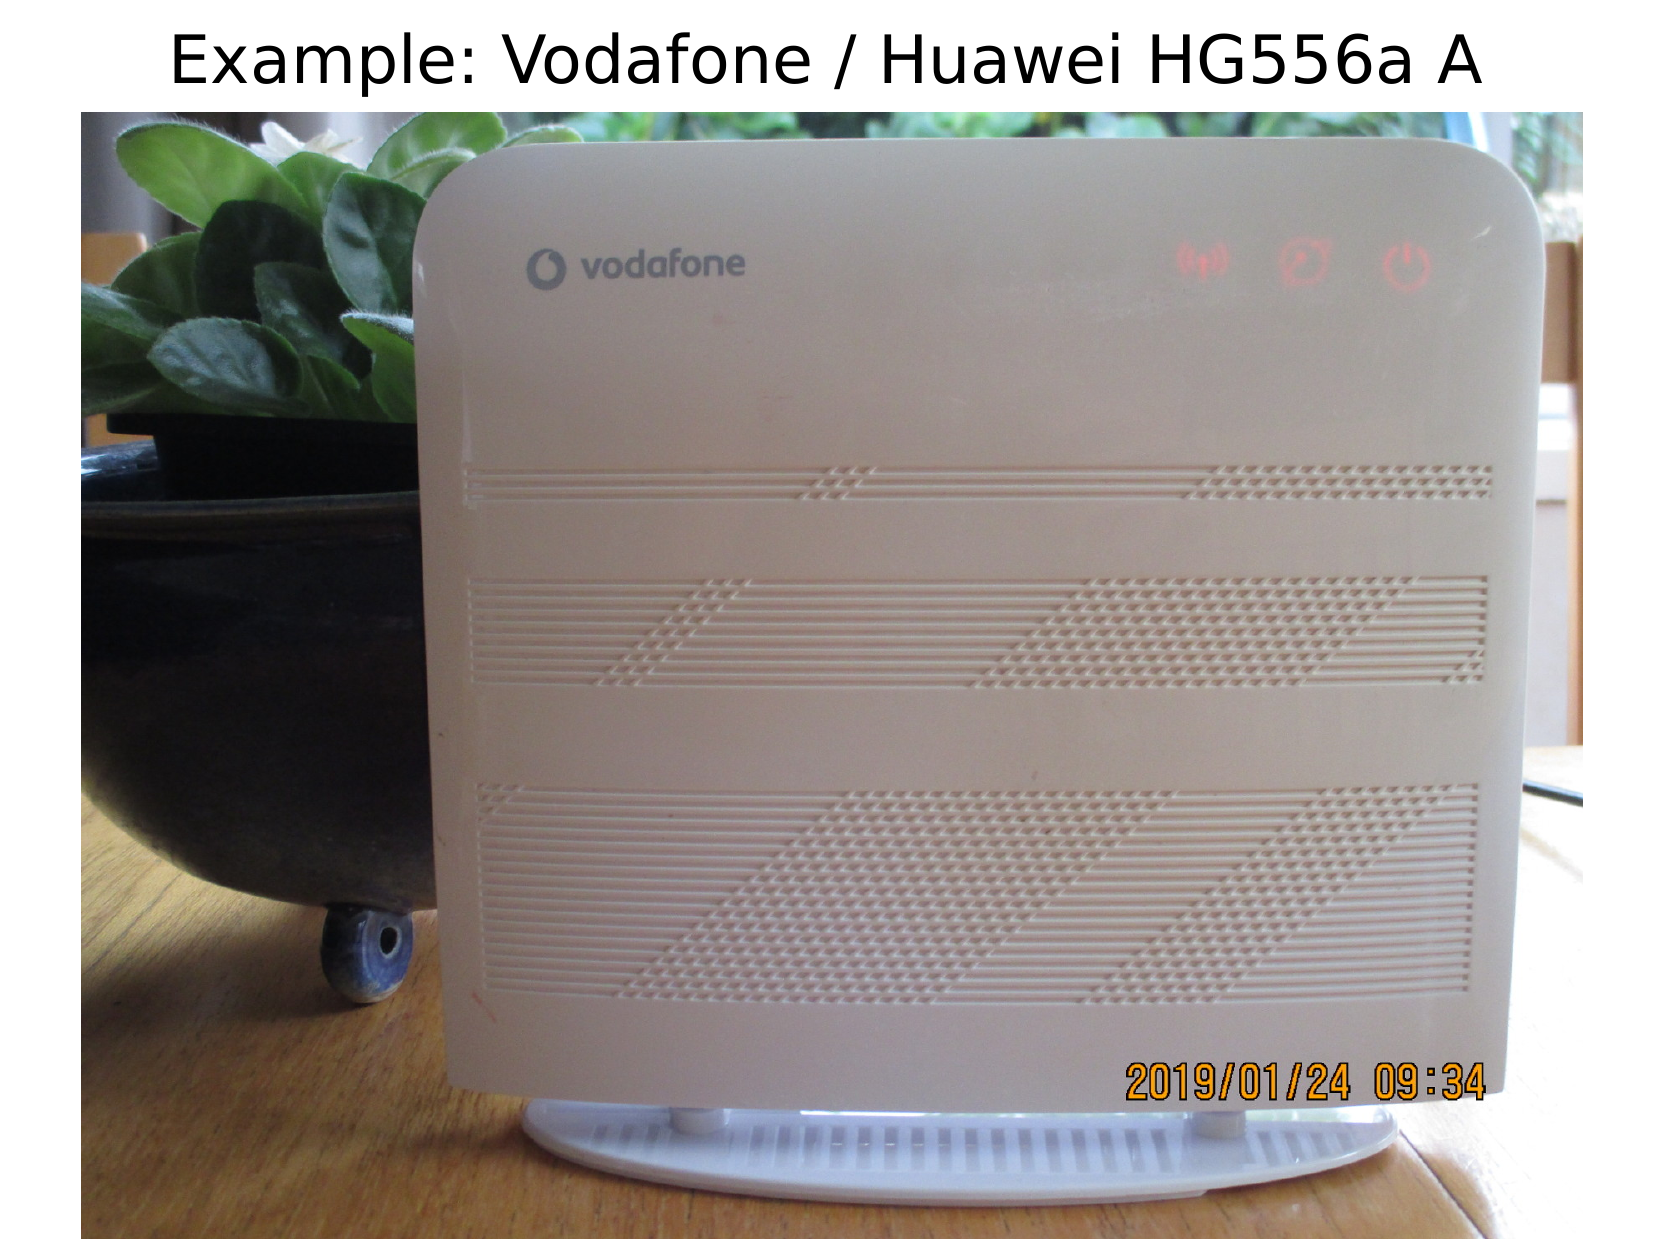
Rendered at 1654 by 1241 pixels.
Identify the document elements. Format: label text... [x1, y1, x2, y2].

title Example: Vodafone / Huawei HG556a A [82, 21, 1571, 100]
picture [81, 112, 1583, 1239]
